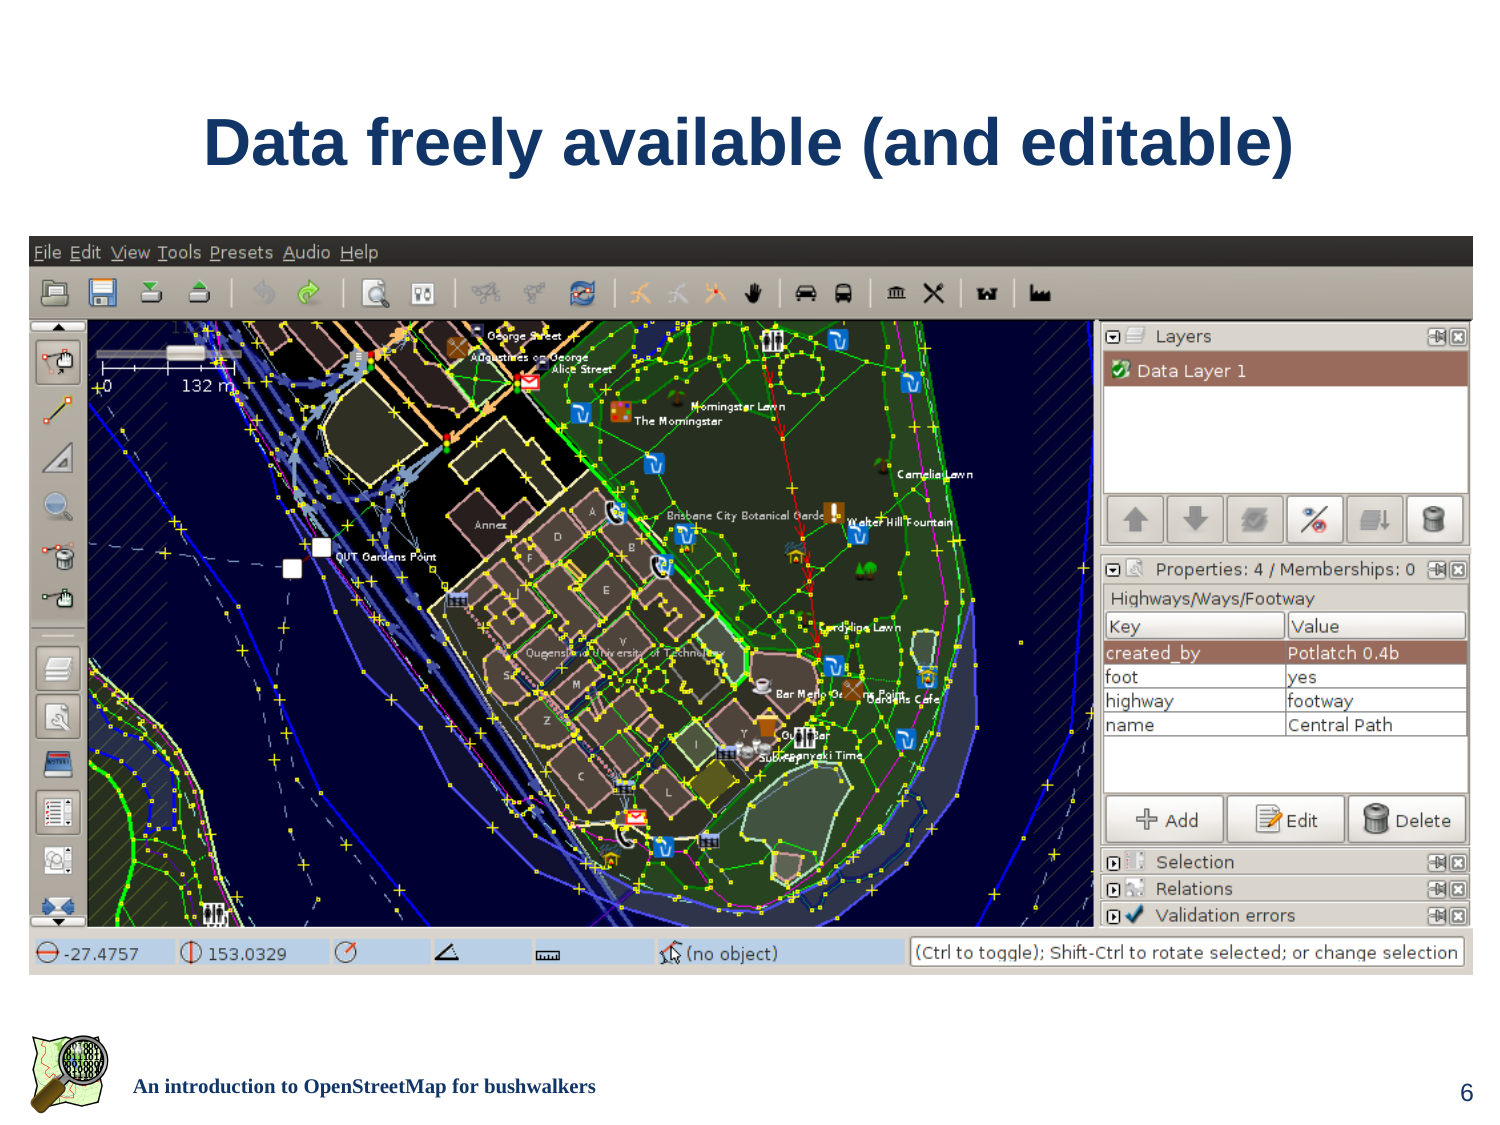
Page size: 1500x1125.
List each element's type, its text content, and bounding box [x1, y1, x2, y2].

picture [29, 236, 1473, 975]
picture [29, 1033, 110, 1114]
title Data freely available (and editable) [74, 37, 1425, 236]
